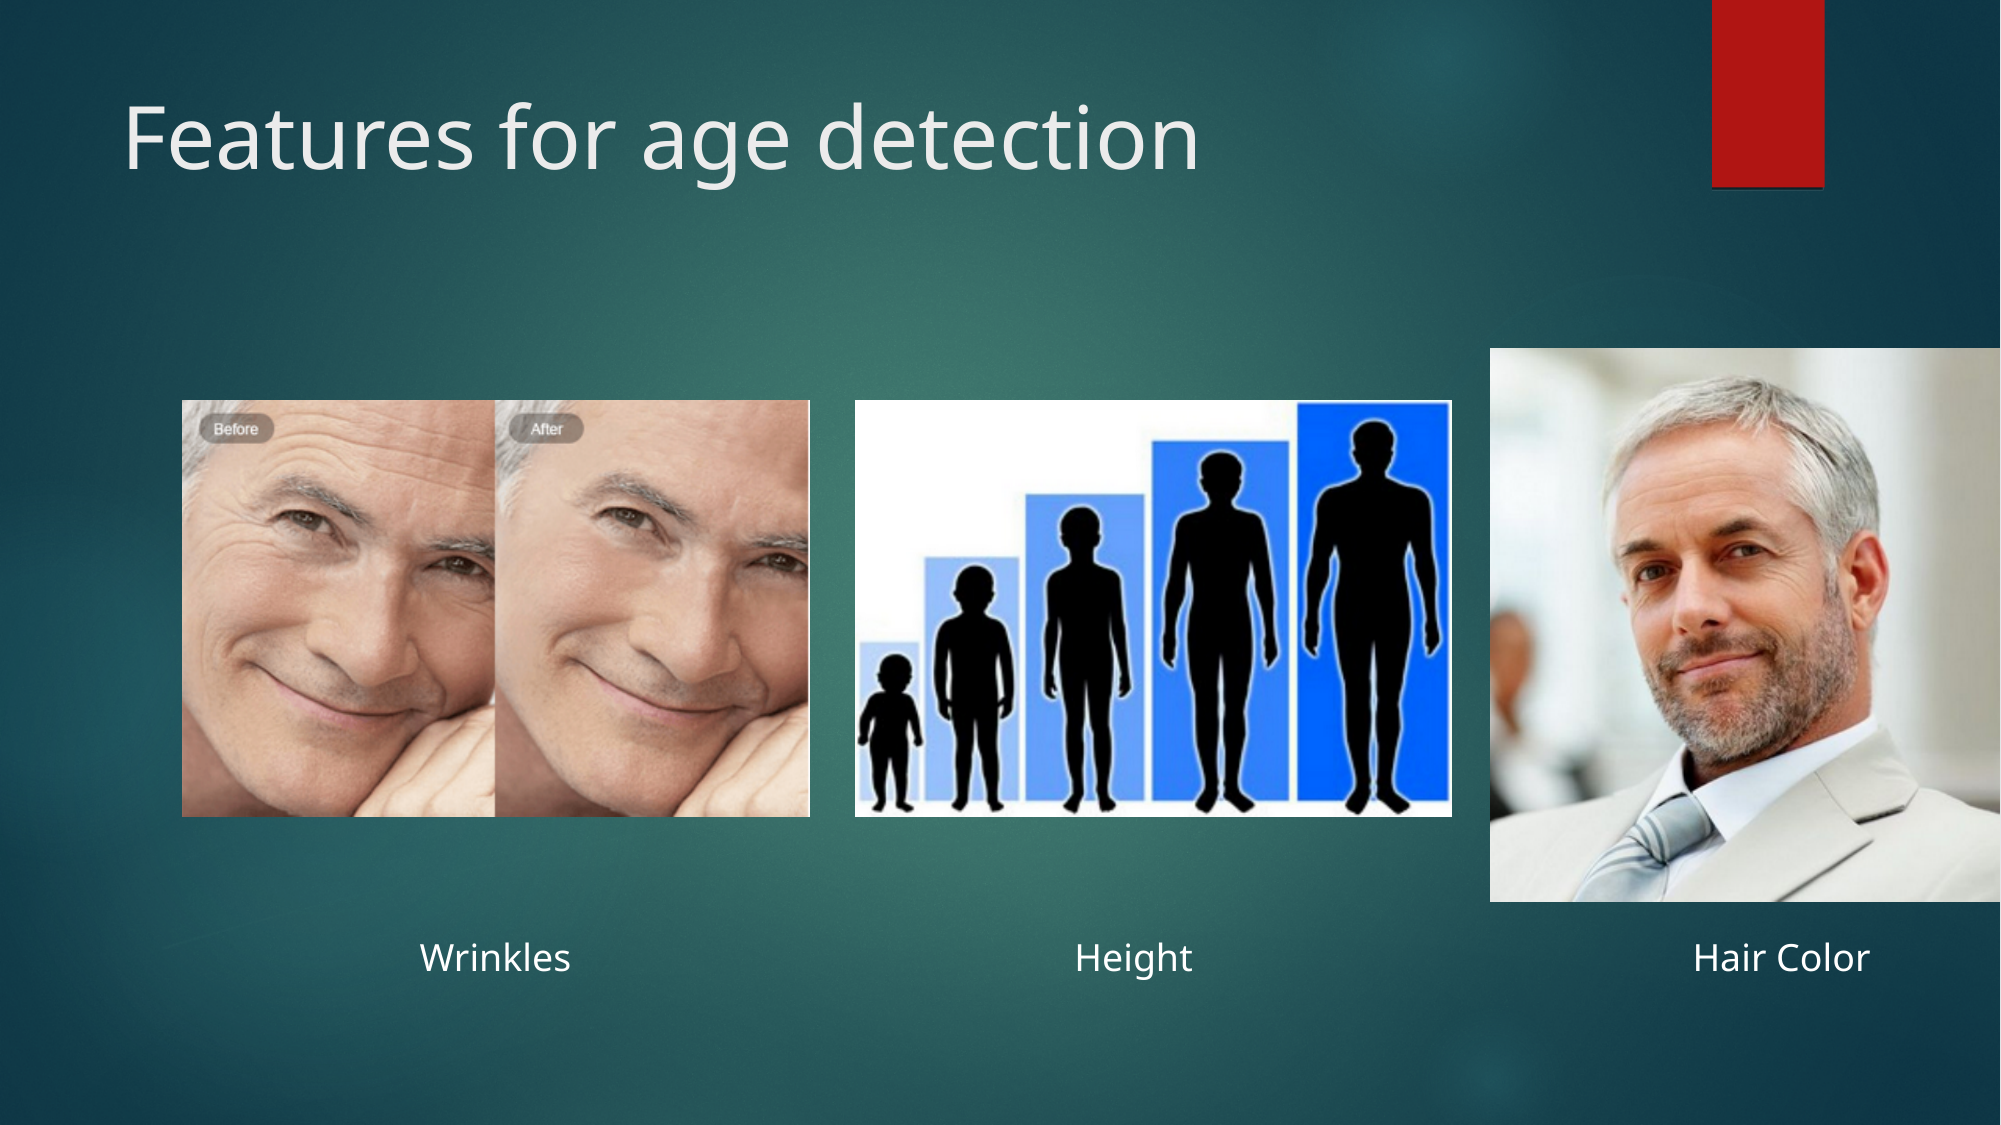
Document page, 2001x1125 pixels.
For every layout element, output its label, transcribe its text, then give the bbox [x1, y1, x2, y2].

text_box Height [1059, 926, 1208, 987]
text_box Wrinkles [404, 926, 587, 987]
text_box Hair Color [1677, 926, 1886, 987]
picture [0, 0, 2001, 1125]
title Features for age detection [106, 74, 1649, 304]
